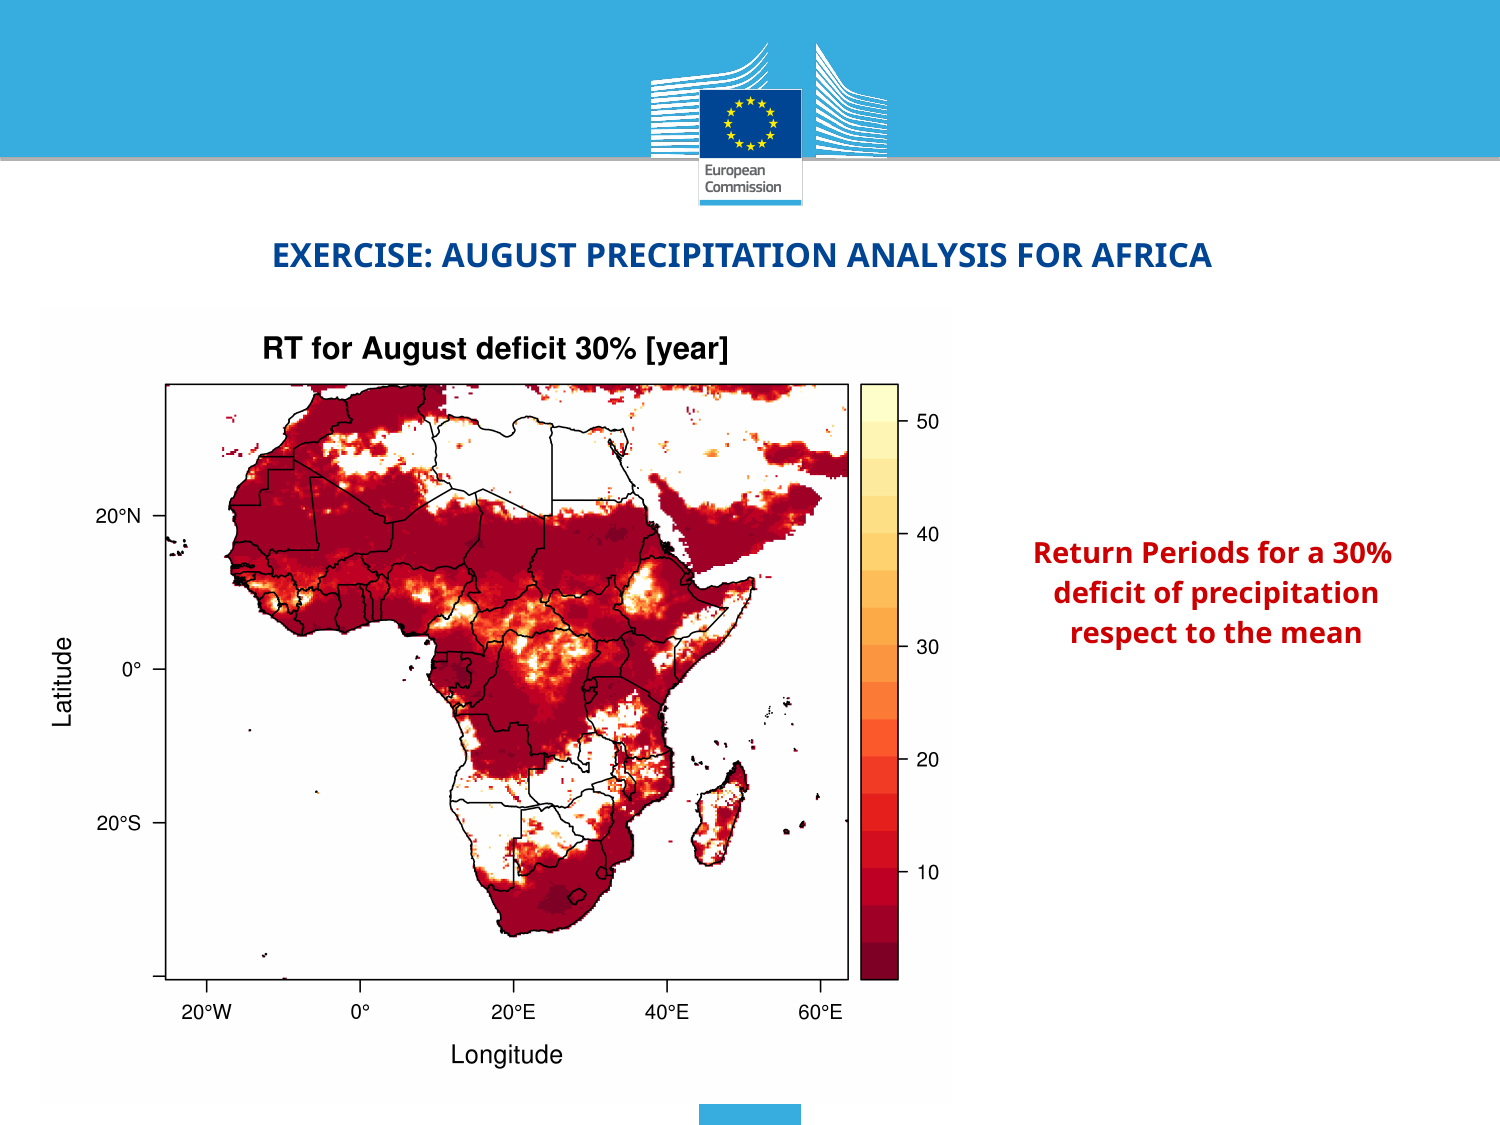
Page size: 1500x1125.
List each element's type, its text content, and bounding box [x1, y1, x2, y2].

text_box Return Periods for a 30% deficit of precipitation respect to the mean [951, 525, 1447, 648]
picture [39, 308, 952, 1125]
text_box EXERCISE: AUGUST PRECIPITATION ANALYSIS FOR AFRICA [15, 224, 1471, 286]
picture [651, 42, 887, 207]
